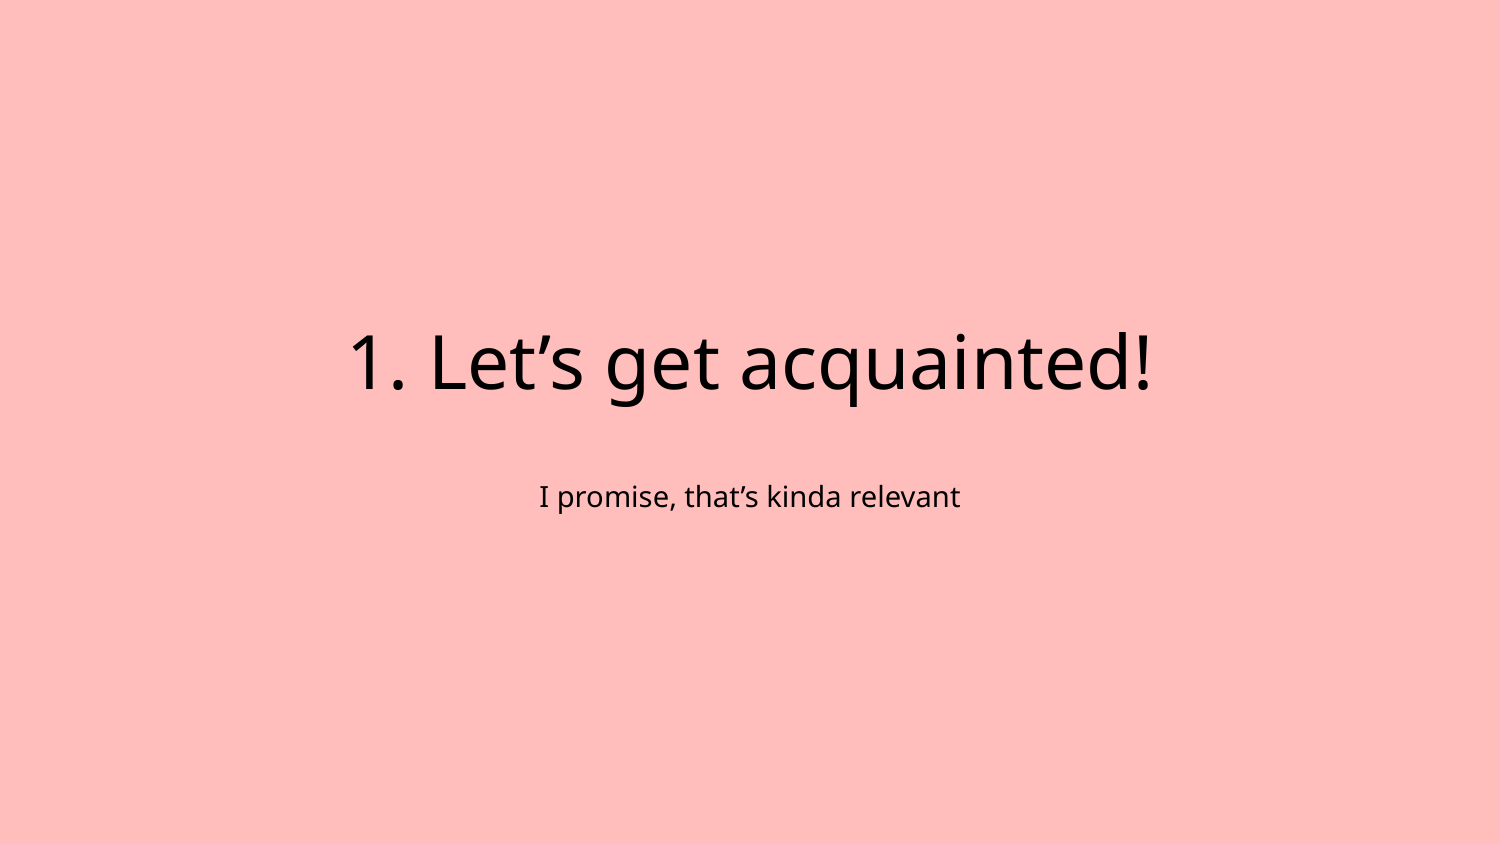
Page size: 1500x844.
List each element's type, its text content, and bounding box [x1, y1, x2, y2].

title 1. Let’s get acquainted! [249, 325, 1251, 394]
subtitle I promise, that’s kinda relevant [266, 478, 1234, 592]
